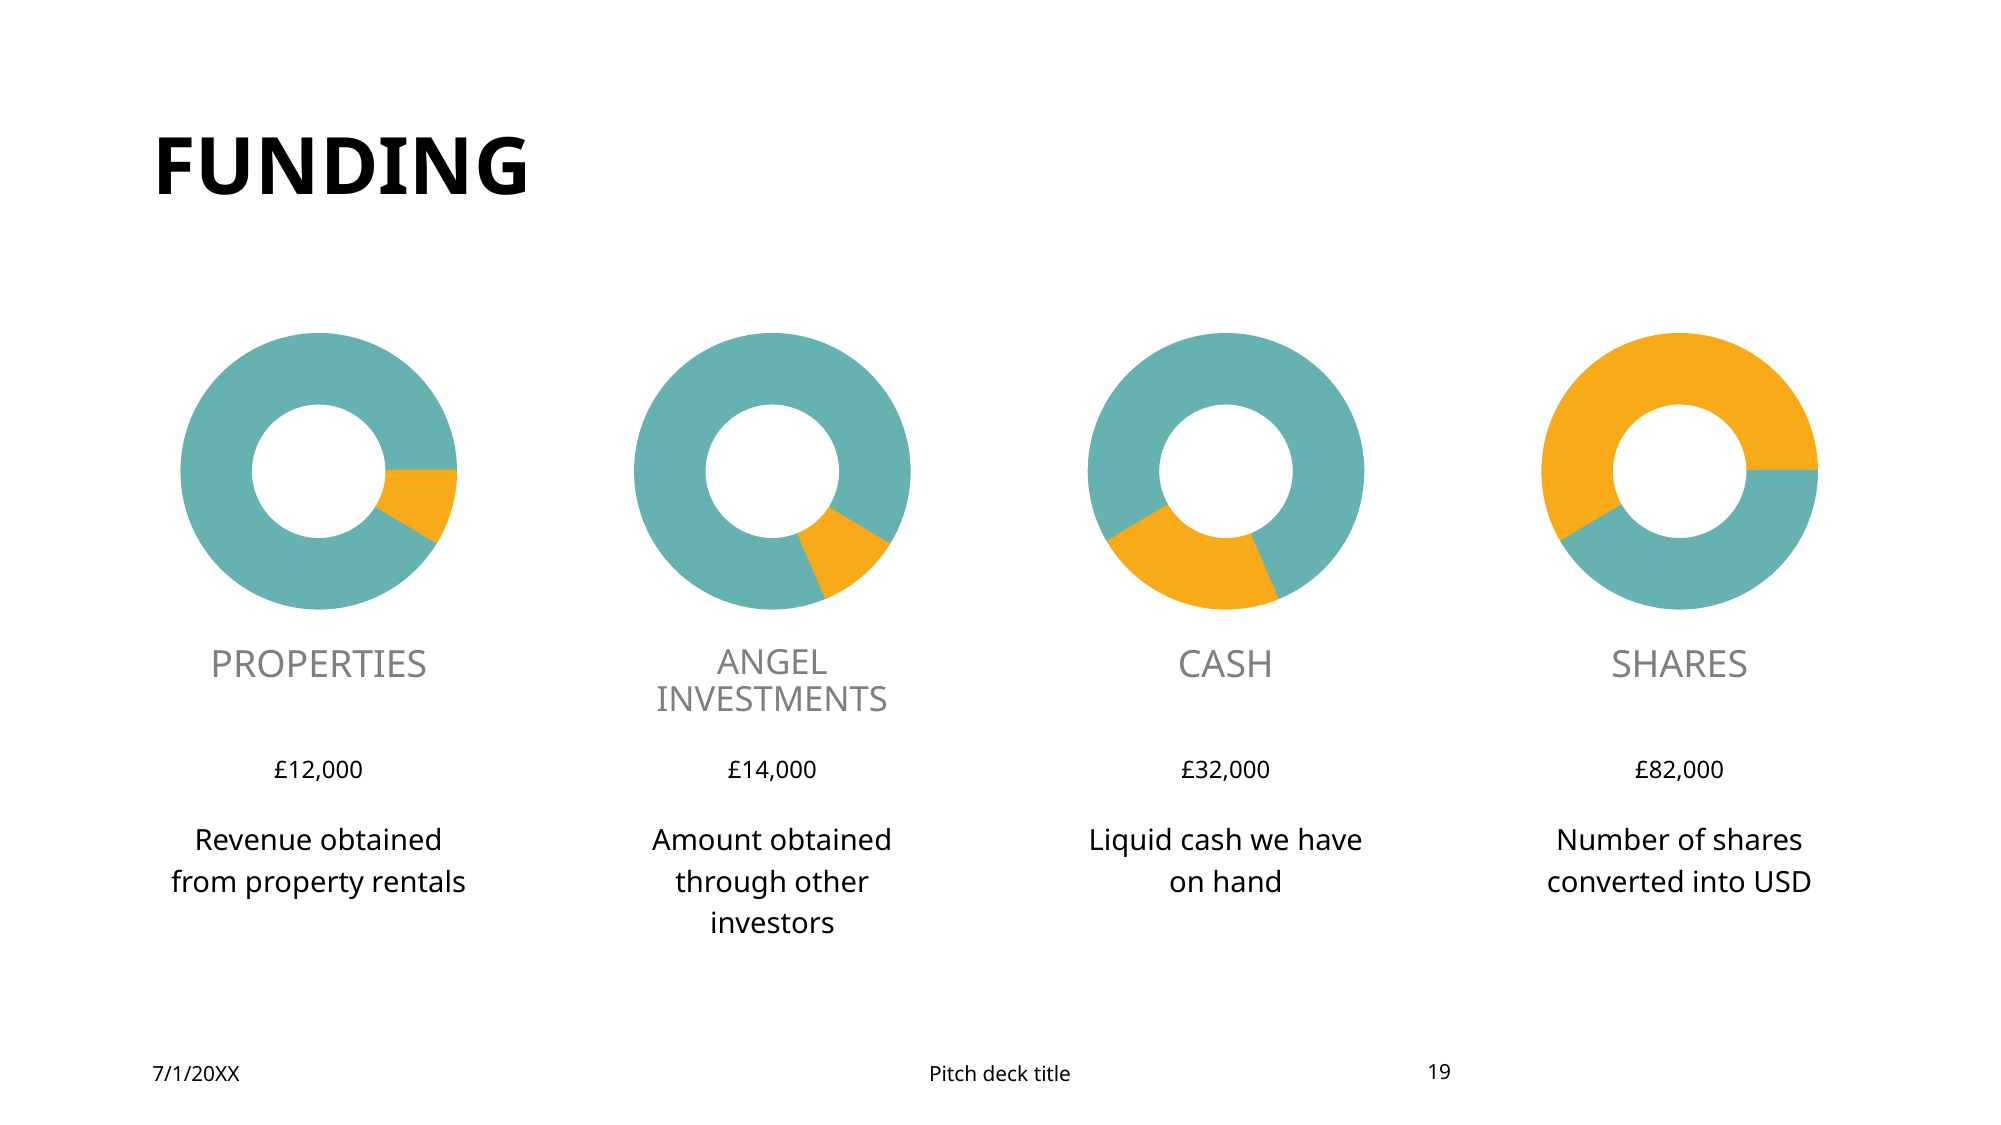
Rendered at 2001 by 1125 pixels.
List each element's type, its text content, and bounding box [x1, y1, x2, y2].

list SHARES [1510, 637, 1849, 728]
text_box 7/1/20XX [137, 1042, 588, 1103]
text_box Pitch deck title [662, 1042, 1338, 1103]
text_box 19 [1412, 1042, 1863, 1103]
list ANGEL INVESTMENTS [603, 637, 942, 728]
list £32,000 [1057, 745, 1395, 791]
list £14,000 [603, 745, 942, 791]
list CASH [1057, 637, 1395, 728]
list Number of shares converted into USD [1510, 806, 1849, 957]
chart [1076, 328, 1377, 614]
list £82,000 [1510, 745, 1849, 791]
list Revenue obtained from property rentals [150, 806, 488, 957]
title FUNDING [137, 59, 1863, 278]
list Liquid cash we have on hand [1057, 806, 1395, 957]
list Amount obtained through other investors [603, 806, 942, 957]
list £12,000 [150, 745, 488, 791]
chart [622, 328, 923, 614]
list PROPERTIES [150, 637, 488, 728]
chart [1529, 328, 1830, 614]
chart [168, 328, 469, 614]
